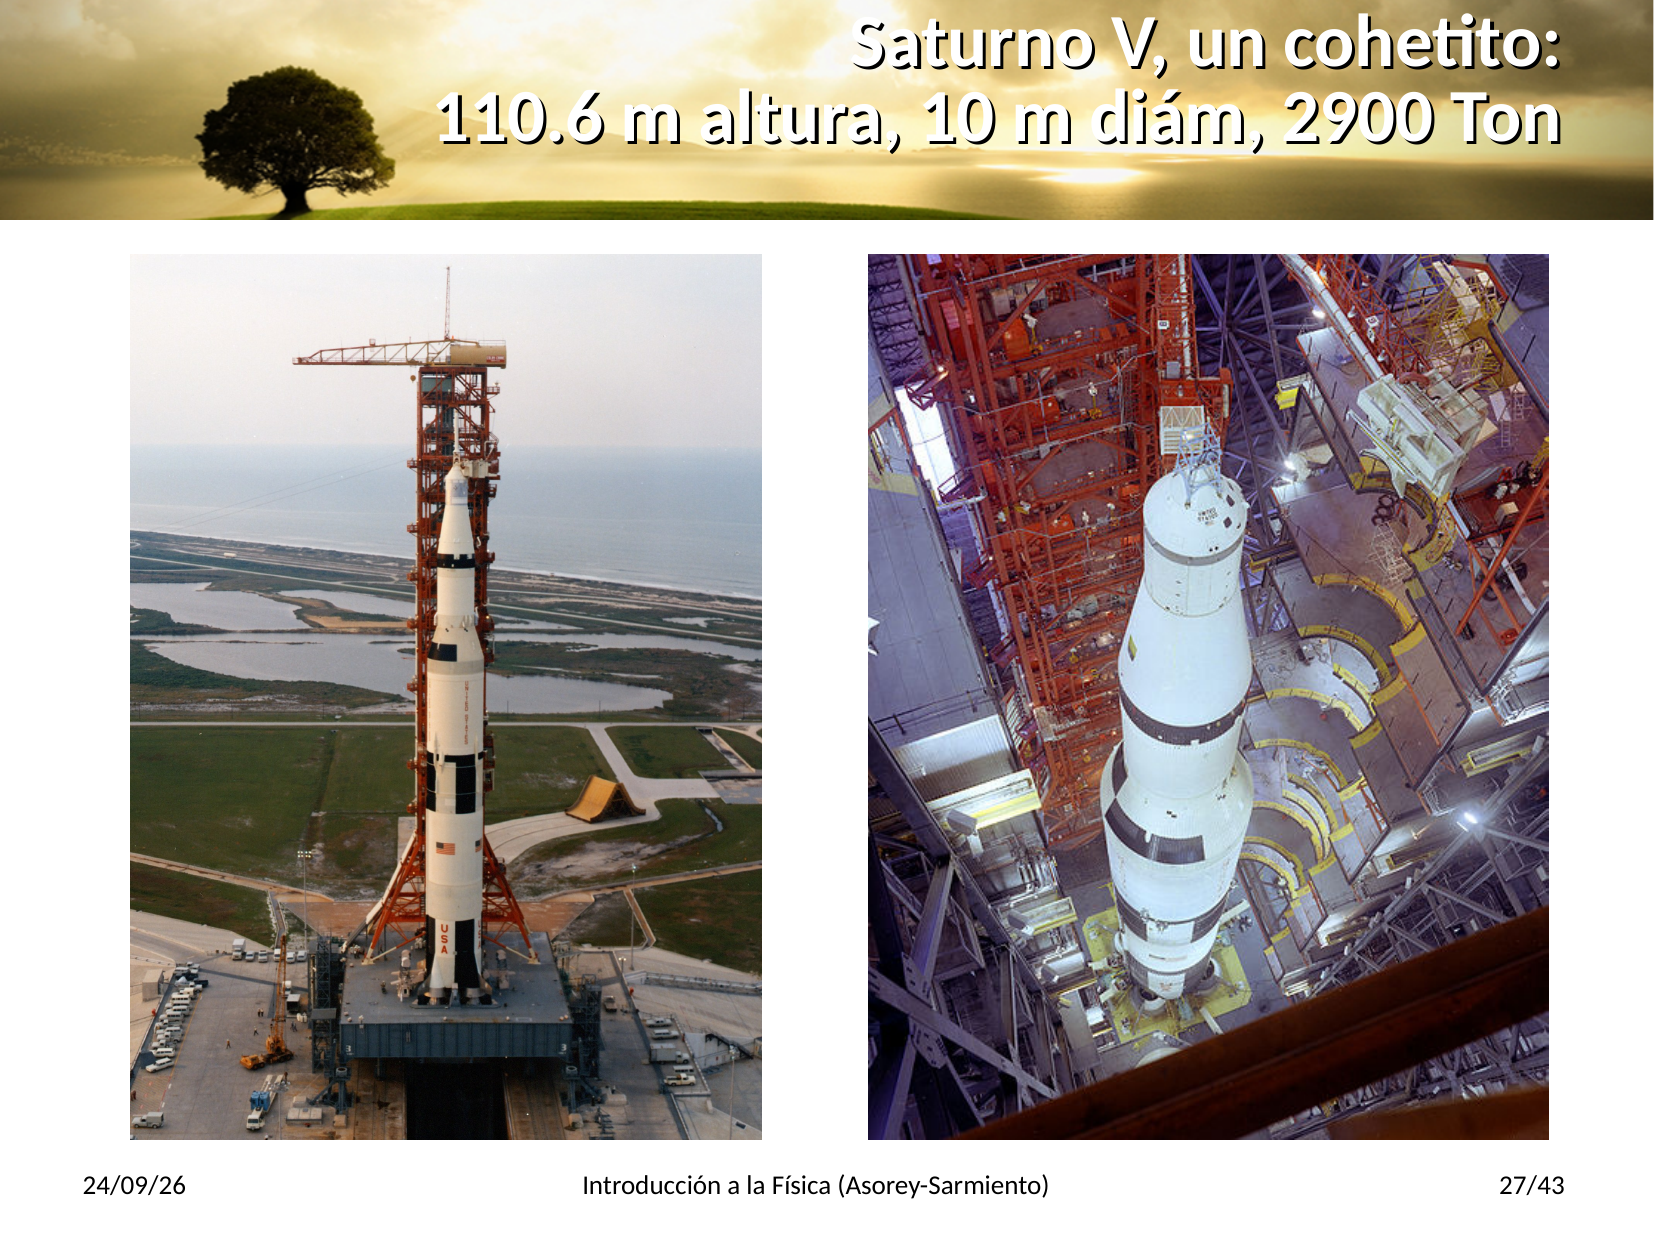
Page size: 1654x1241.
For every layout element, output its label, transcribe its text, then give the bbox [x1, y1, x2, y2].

title Saturno V, un cohetito: 110.6 m altura, 10 m diám, 2900 Ton [75, 0, 1564, 189]
picture [868, 254, 1549, 1141]
picture [130, 254, 762, 1141]
picture [0, 0, 1654, 220]
